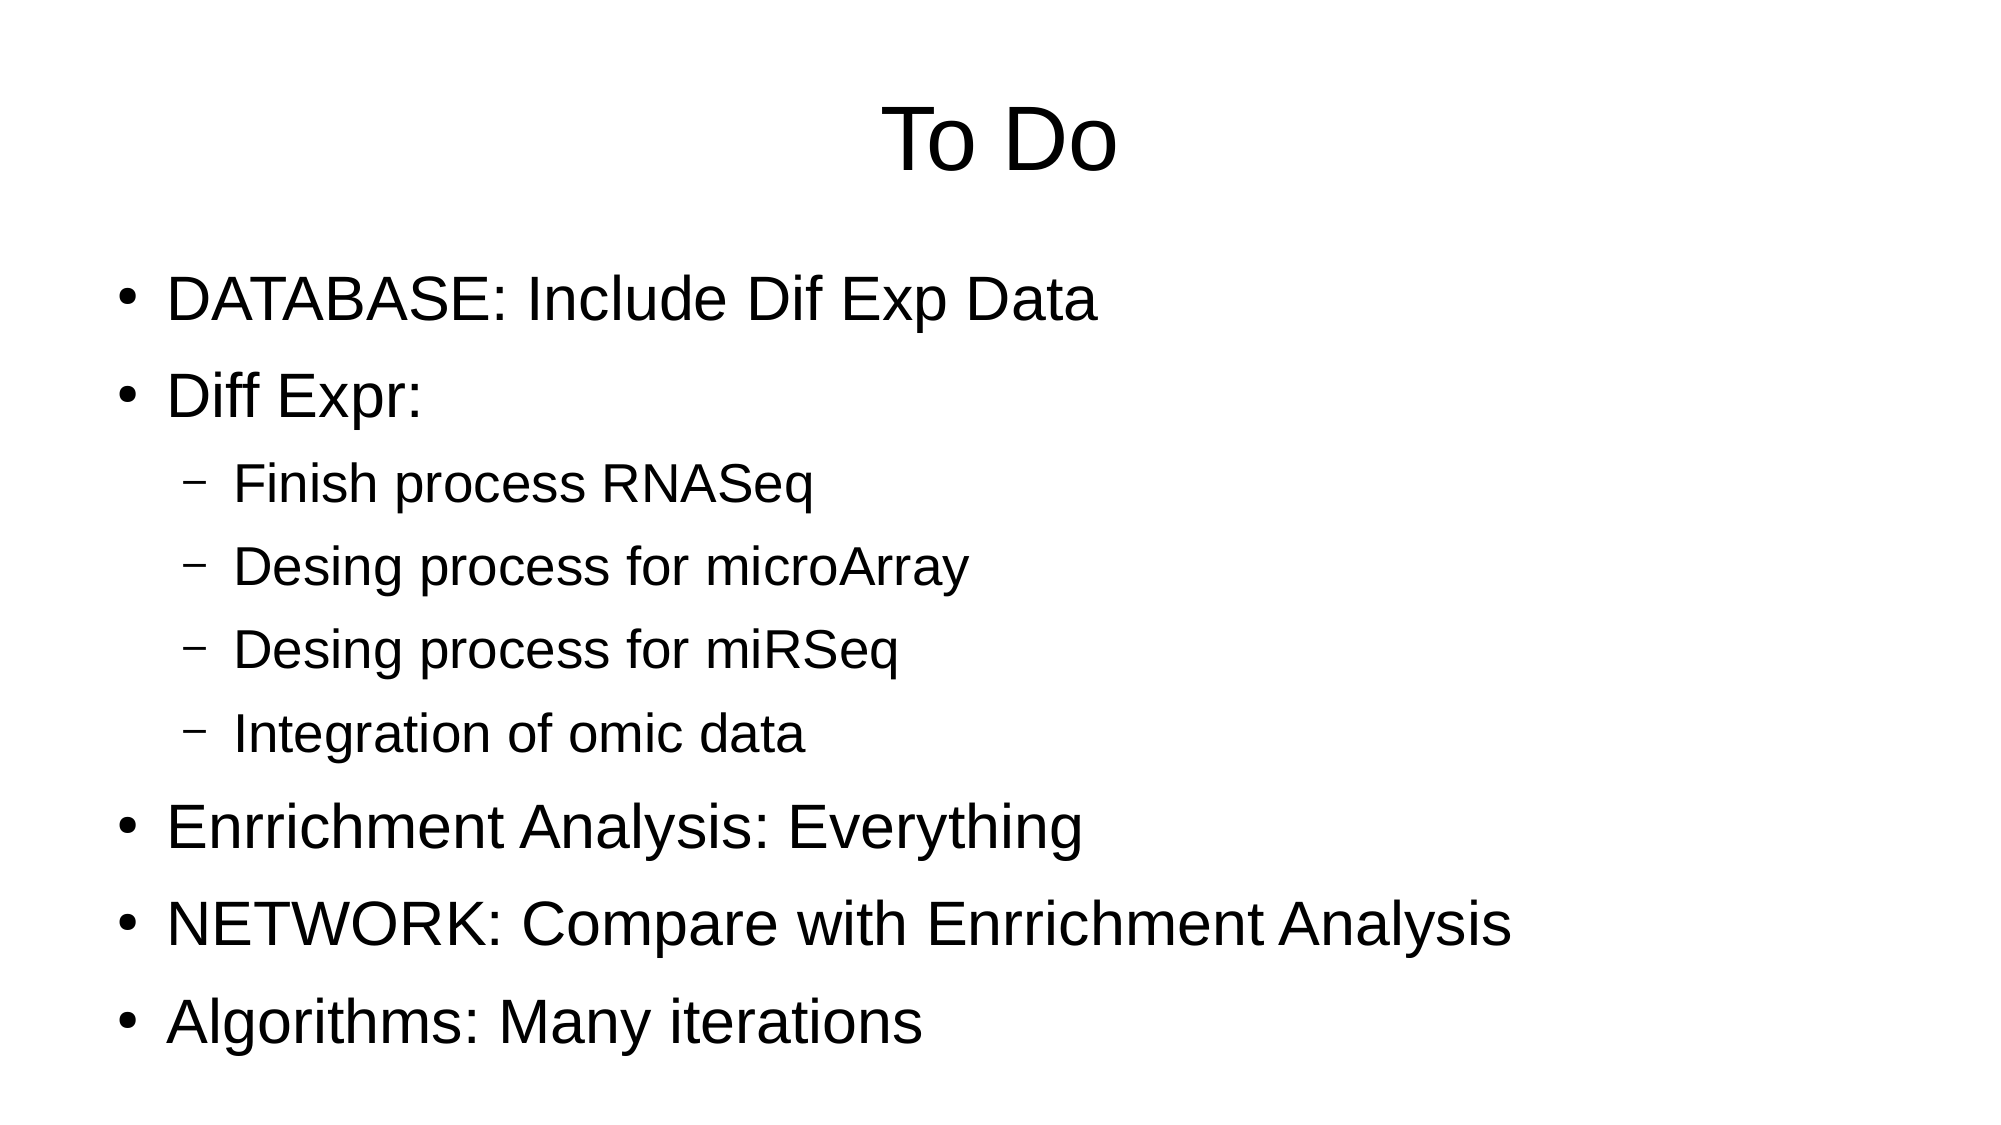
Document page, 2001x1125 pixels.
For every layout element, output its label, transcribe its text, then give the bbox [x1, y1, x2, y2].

list DATABASE: Include Dif Exp Data Diff Expr: Finish process RNASeq Desing process for microArray Desing process for miRSeq Integration of omic data Enrrichment Analysis: Everything NETWORK: Compare with Enrrichment Analysis Algorithms: Many iterations [99, 263, 1901, 1063]
title To Do [99, 44, 1901, 233]
